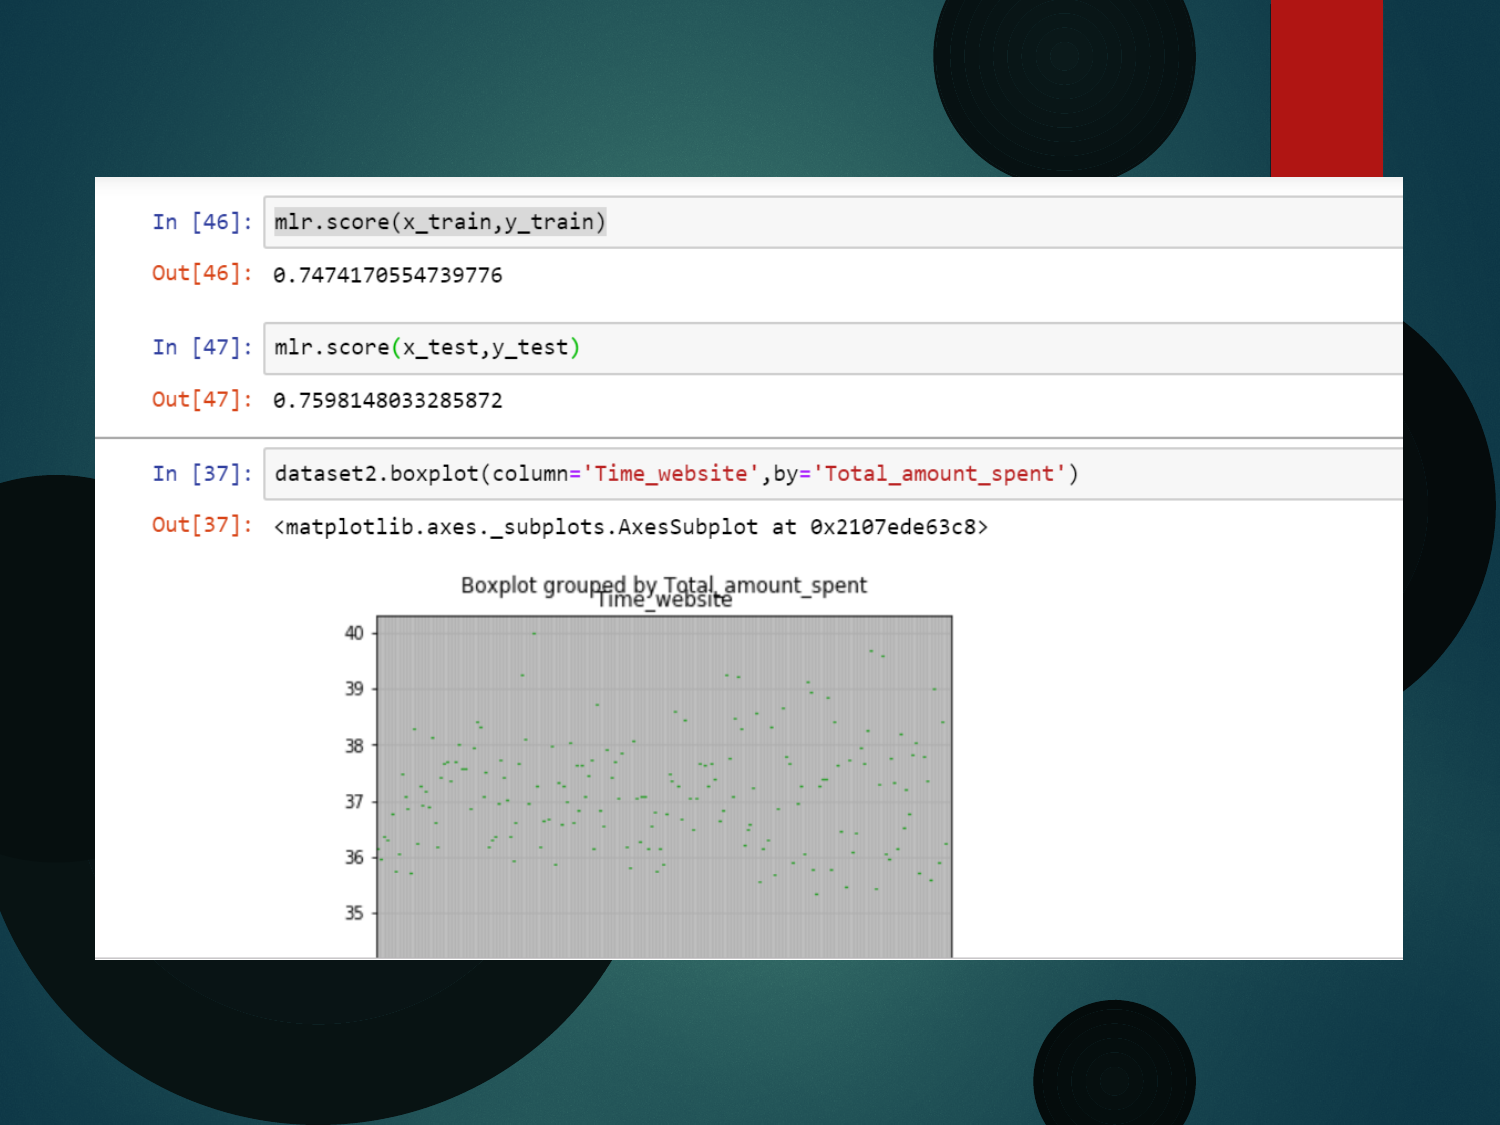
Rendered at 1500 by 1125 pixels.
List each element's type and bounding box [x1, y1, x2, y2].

picture [95, 177, 1403, 961]
